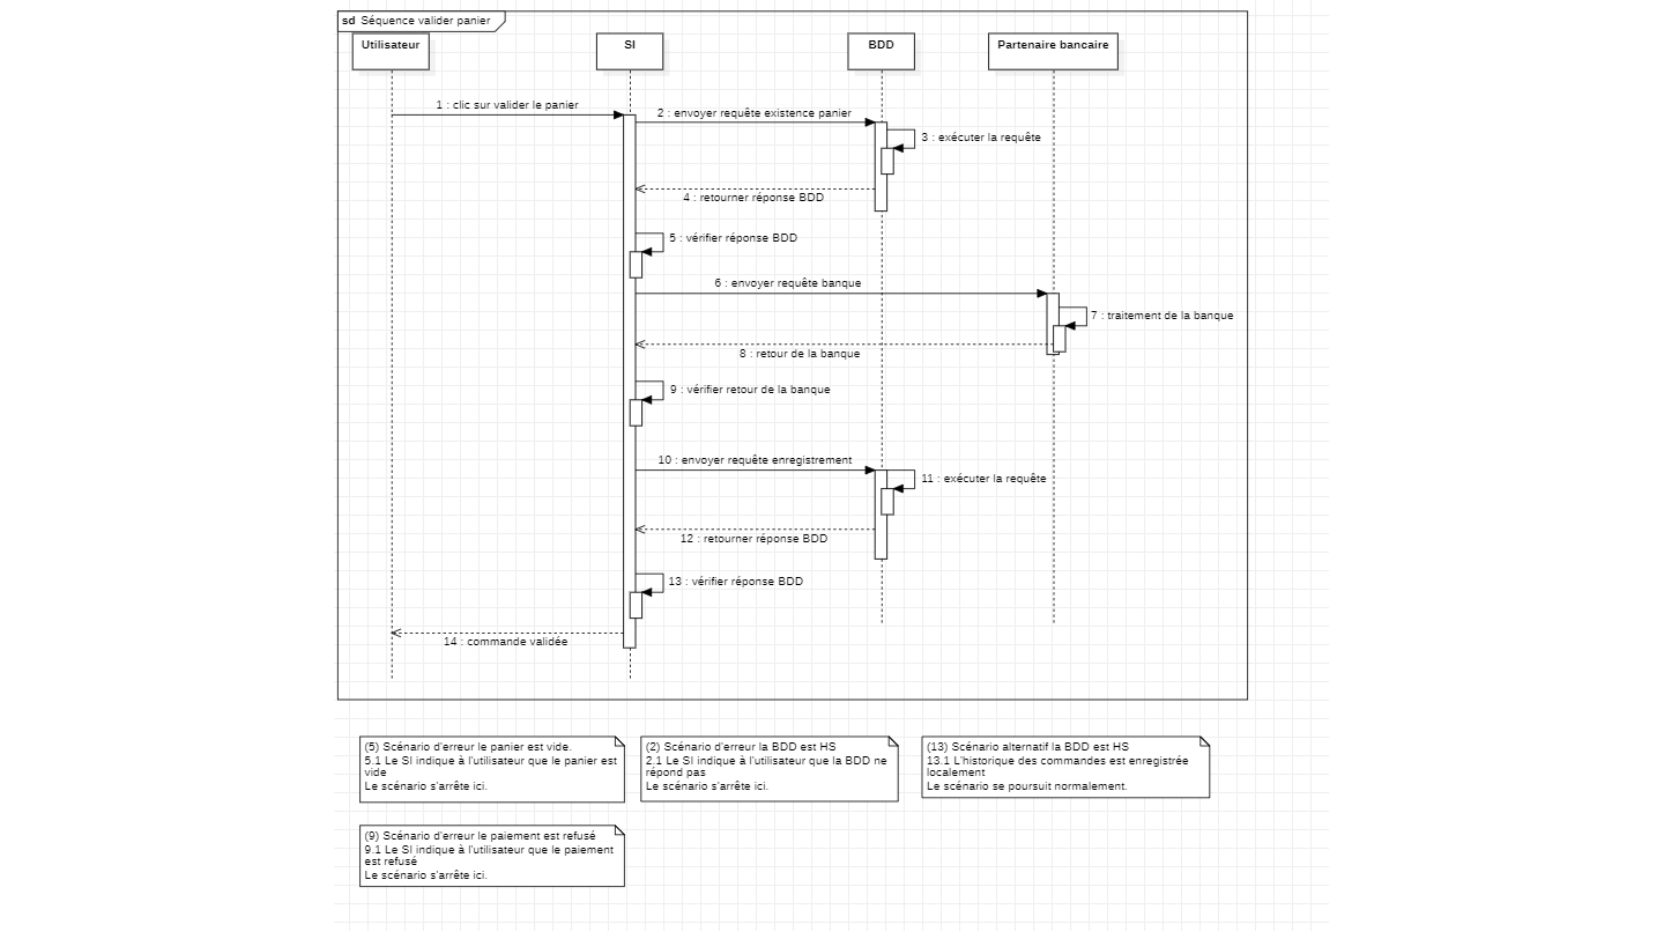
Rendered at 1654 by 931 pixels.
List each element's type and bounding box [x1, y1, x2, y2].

picture [334, 0, 1329, 931]
